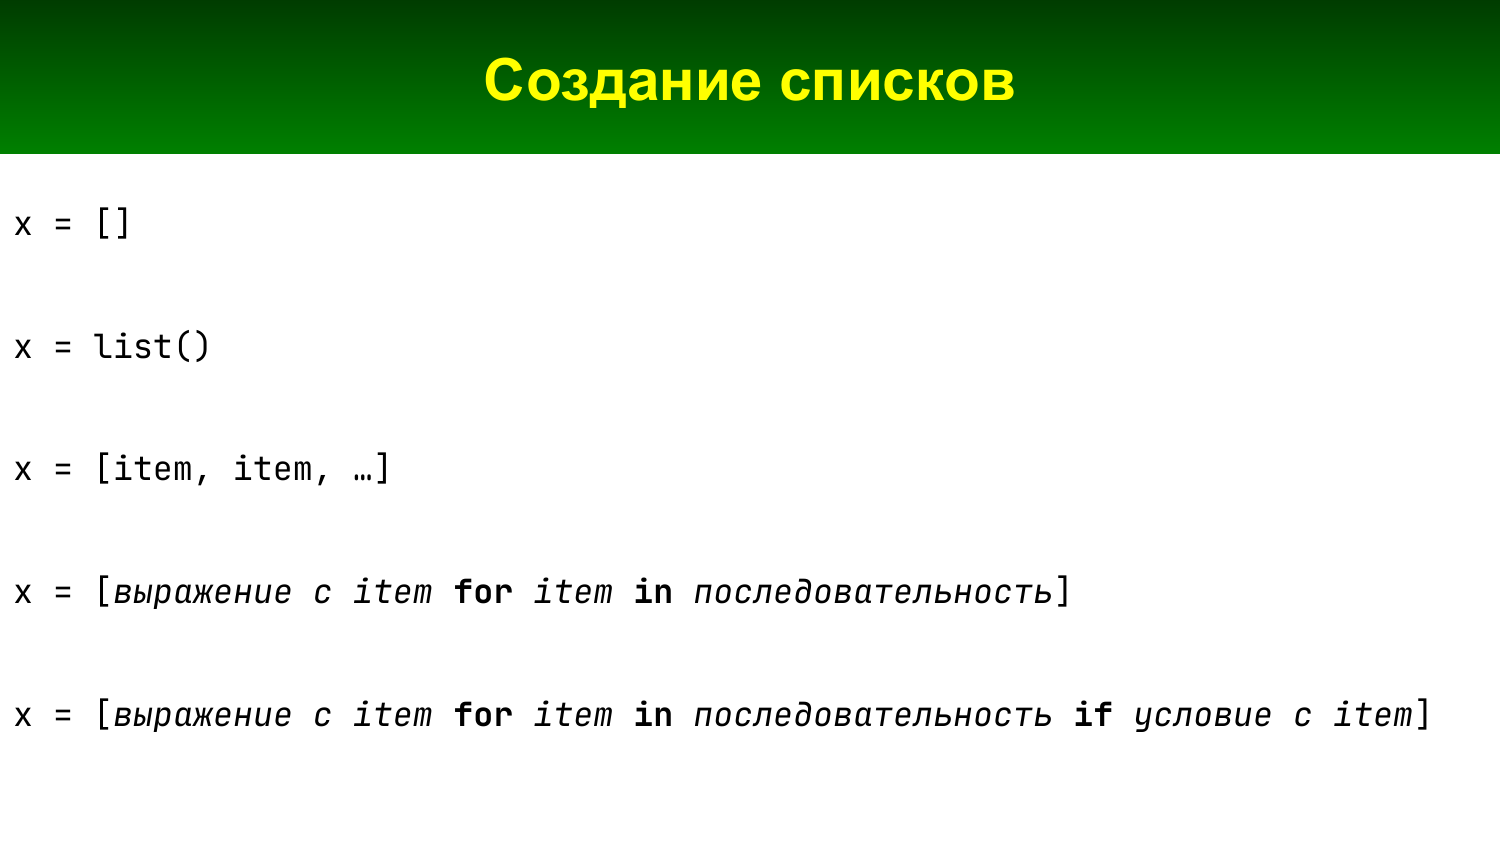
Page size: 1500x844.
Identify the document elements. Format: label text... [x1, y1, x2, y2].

title Создание списков [75, 11, 1426, 142]
text_box x = [] x = list() x = [item, item, …] x = [выражение с item for item in последовательность] x = [выражение с item for item in последовательность if условие с item] [13, 194, 1489, 766]
